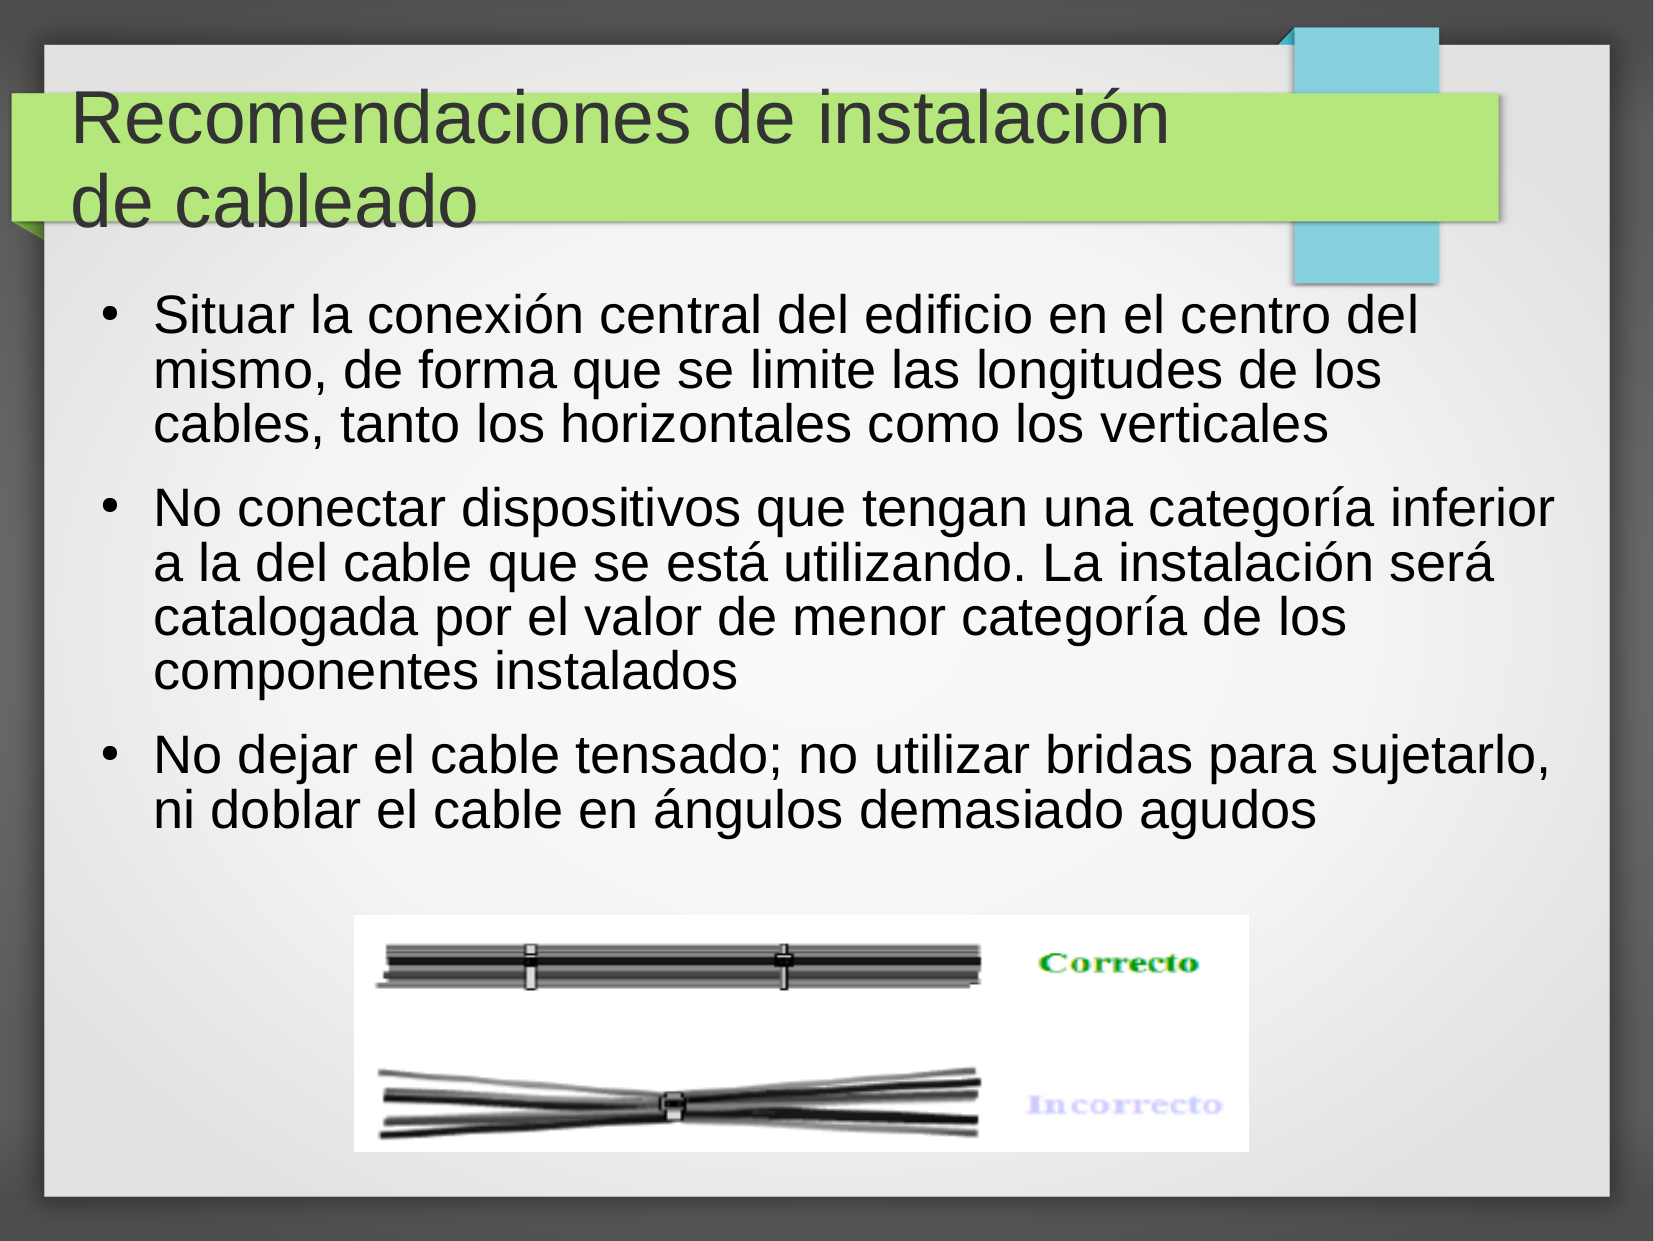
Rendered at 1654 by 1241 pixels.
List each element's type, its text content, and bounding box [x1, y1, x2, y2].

title Recomendaciones de instalación de cableado [70, 75, 1229, 244]
list Situar la conexión central del edificio en el centro del mismo, de forma que se limite las longitudes de los cables, tanto los horizontales como los verticales No conectar dispositivos que tengan una categoría inferior a la del cable que se está utilizando. La instalación será catalogada por el valor de menor categoría de los componentes instalados No dejar el cable tensado; no utilizar bridas para sujetarlo, ni doblar el cable en ángulos demasiado agudos [82, 290, 1571, 1094]
picture [0, 0, 1654, 1241]
